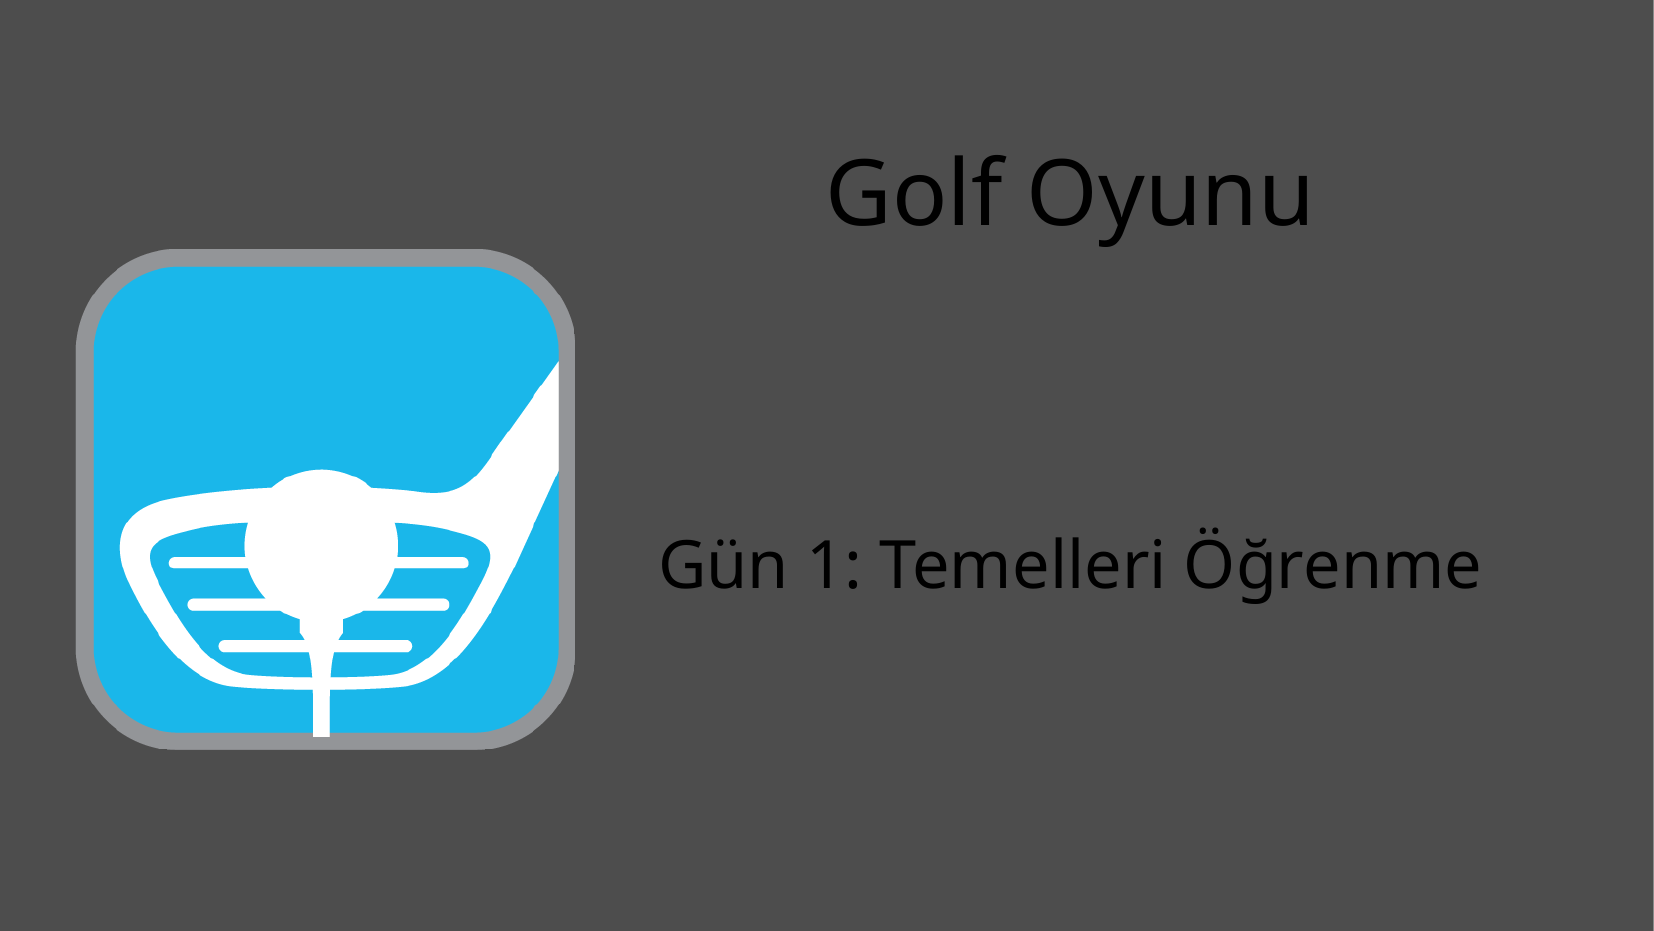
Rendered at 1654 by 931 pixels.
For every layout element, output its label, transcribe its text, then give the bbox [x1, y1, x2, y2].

picture [0, 0, 1654, 931]
subtitle Gün 1: Temelleri Öğrenme [566, 293, 1576, 833]
title Golf Oyunu [566, 112, 1576, 268]
